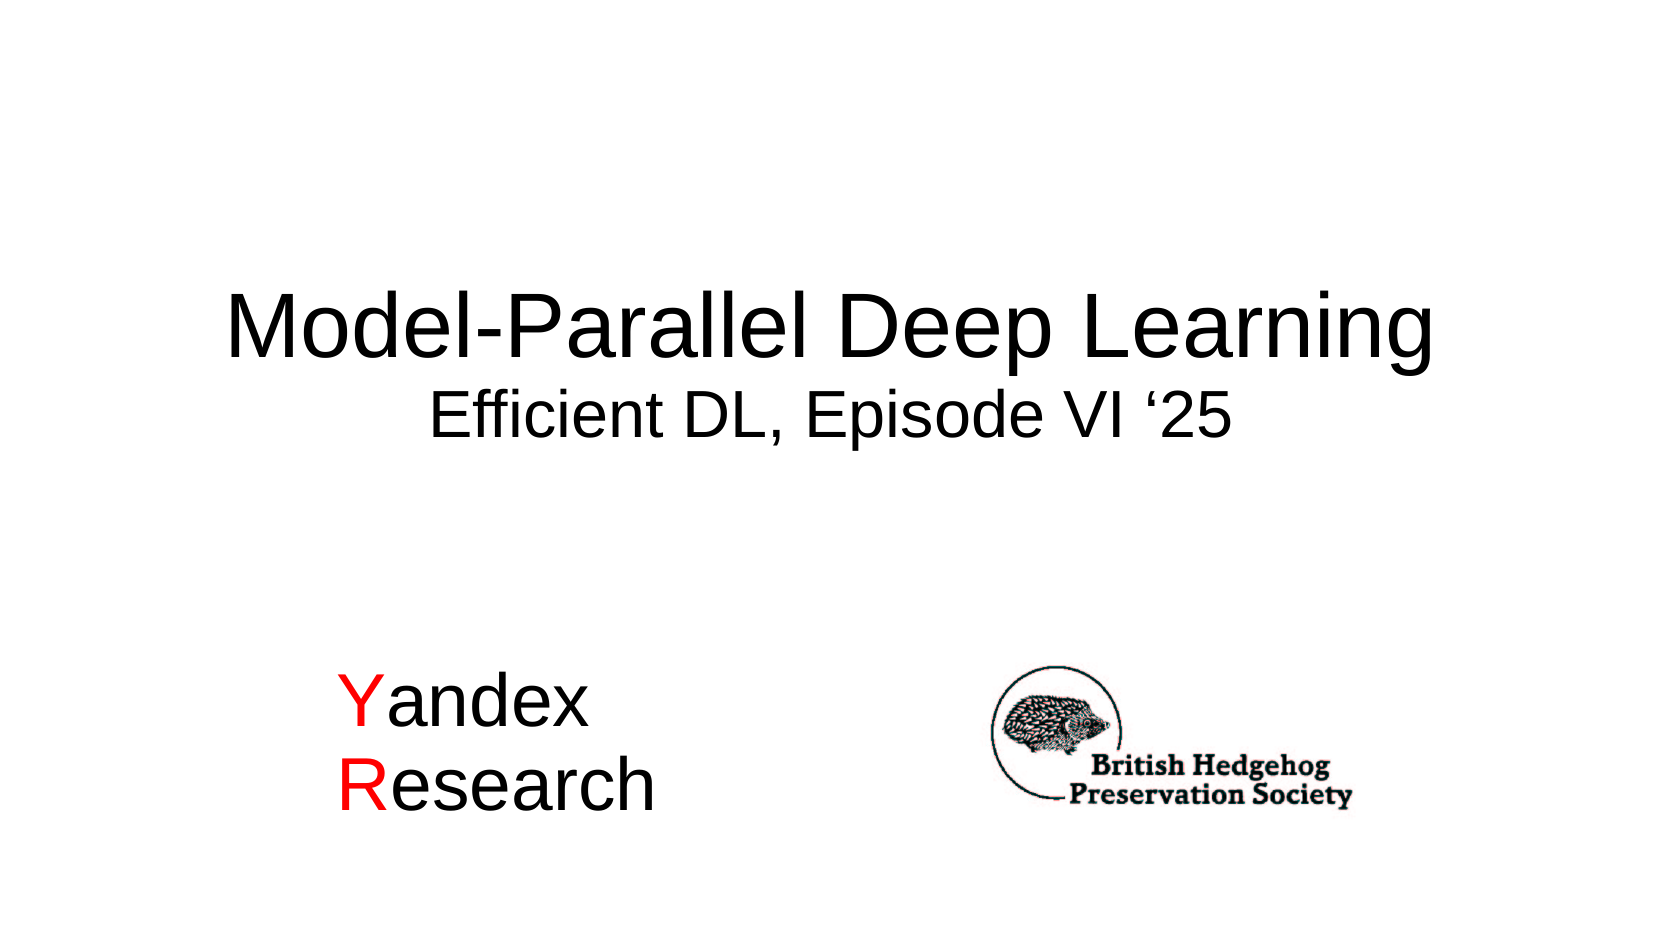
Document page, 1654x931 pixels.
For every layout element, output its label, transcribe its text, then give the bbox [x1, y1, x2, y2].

text_box Yandex Research [321, 651, 800, 872]
text_box Model-Parallel Deep Learning Efficient DL, Episode VI ‘25 [0, 157, 1654, 569]
picture [933, 602, 1514, 931]
